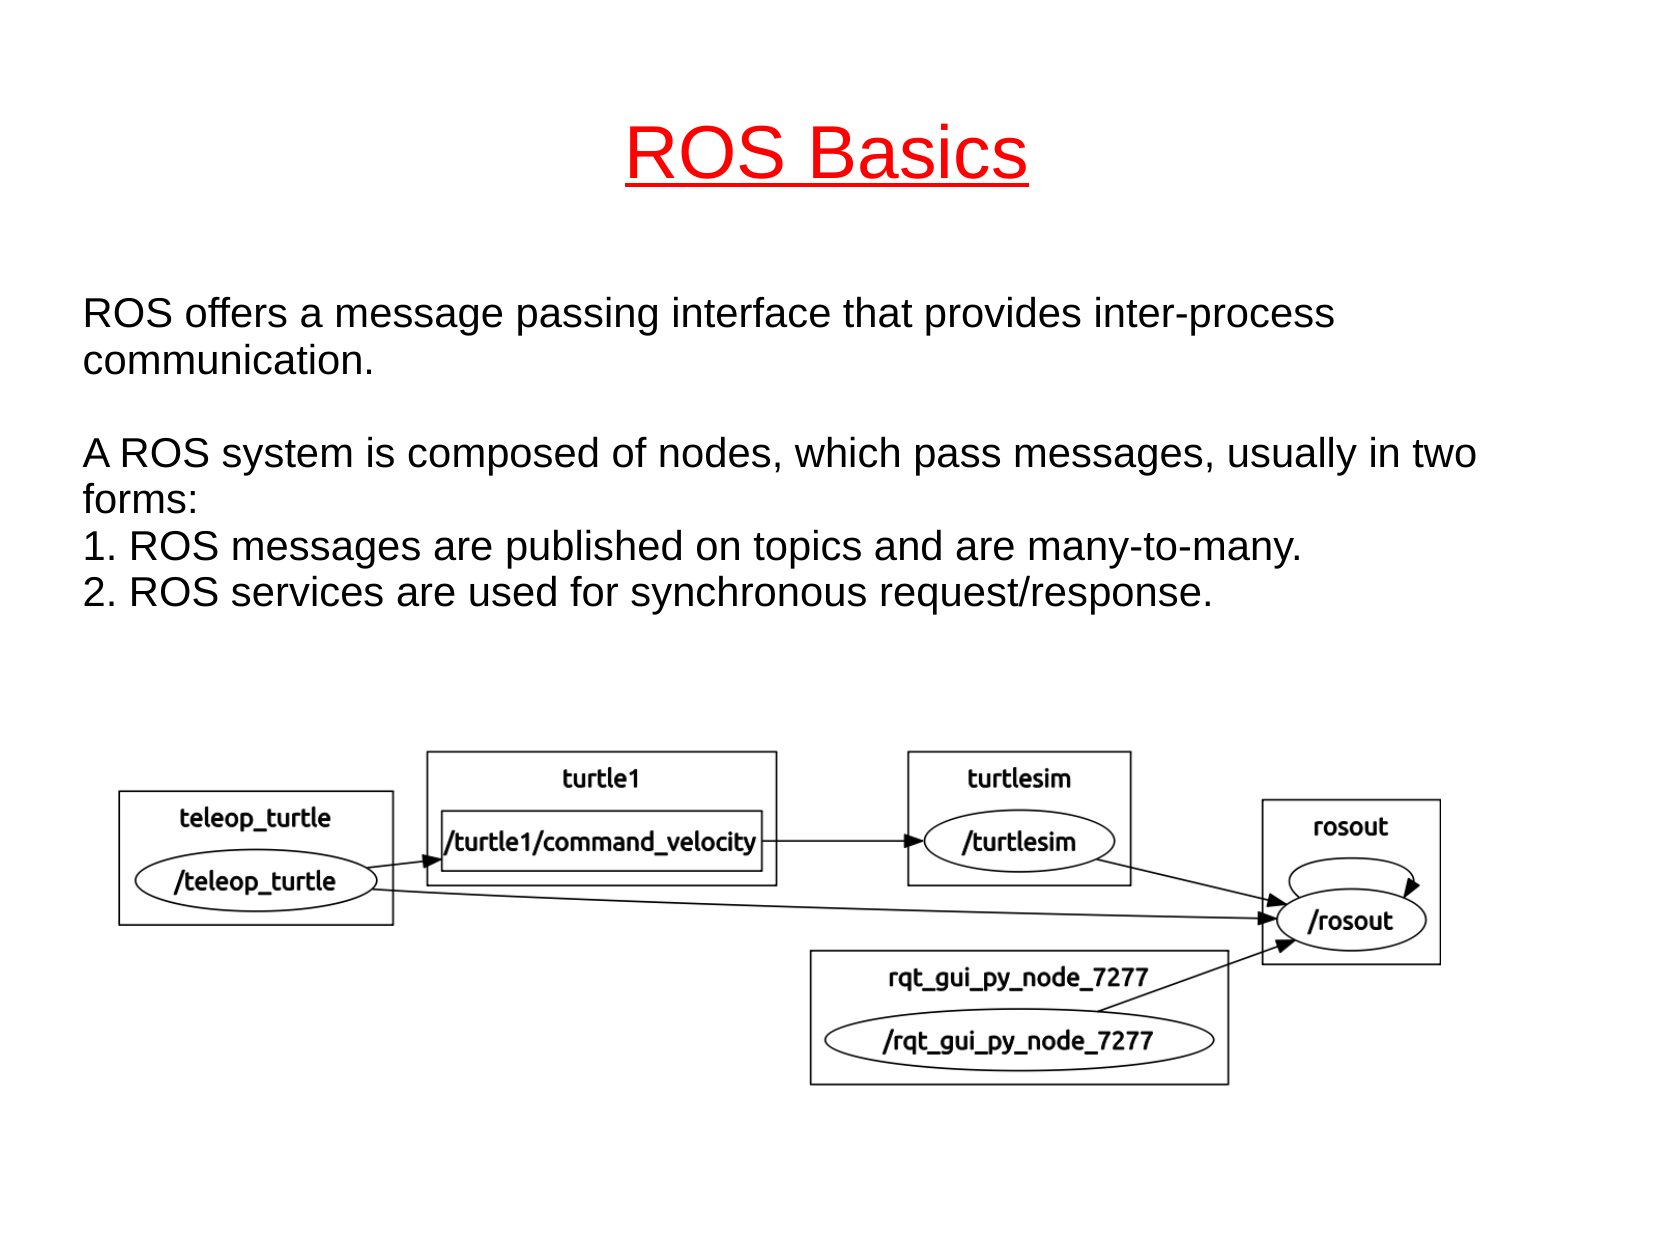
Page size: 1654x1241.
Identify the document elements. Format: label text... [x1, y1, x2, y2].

subtitle ROS offers a message passing interface that provides inter-process communication. A ROS system is composed of nodes, which pass messages, usually in two forms: 1. ROS messages are published on topics and are many-to-many. 2. ROS services are used for synchronous request/response. [82, 290, 1583, 1010]
title ROS Basics [82, 49, 1571, 257]
picture [118, 682, 1441, 1094]
